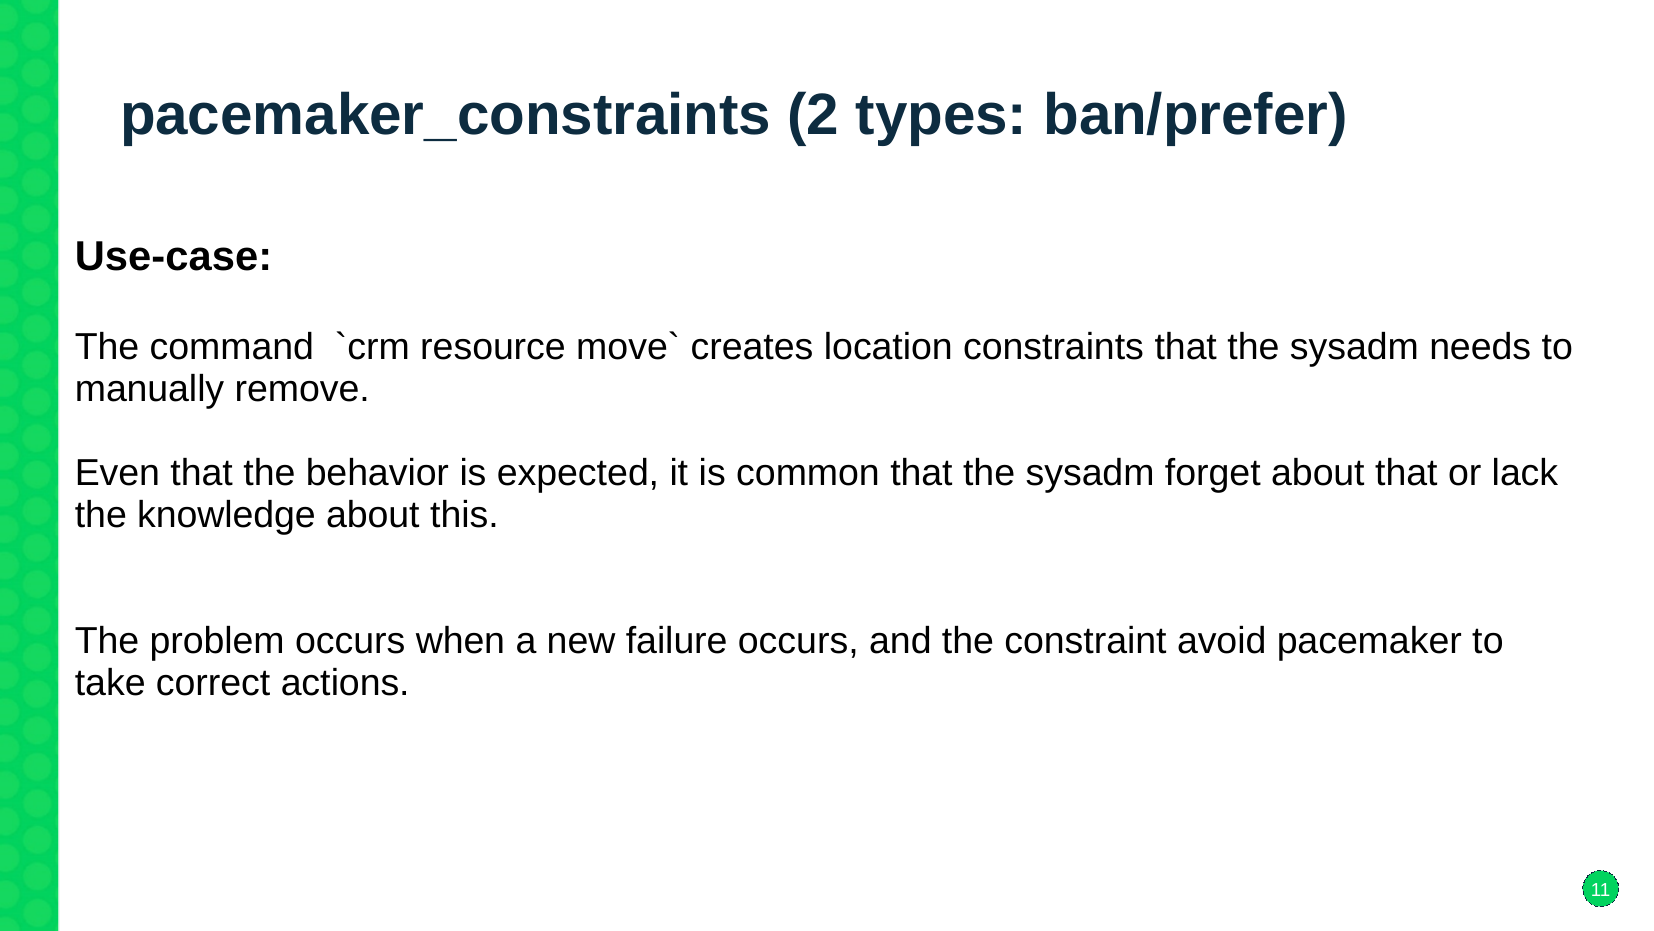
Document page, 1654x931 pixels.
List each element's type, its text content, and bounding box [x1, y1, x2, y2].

text_box Use-case: The command `crm resource move` creates location constraints that the sysadm needs to manually remove. Even that the behavior is expected, it is common that the sysadm forget about that or lack the knowledge about this. The problem occurs when a new failure occurs, and the constraint avoid pacemaker to take correct actions. [60, 225, 1591, 711]
picture [0, 0, 76, 931]
title pacemaker_constraints (2 types: ban/prefer) [105, 37, 1531, 193]
